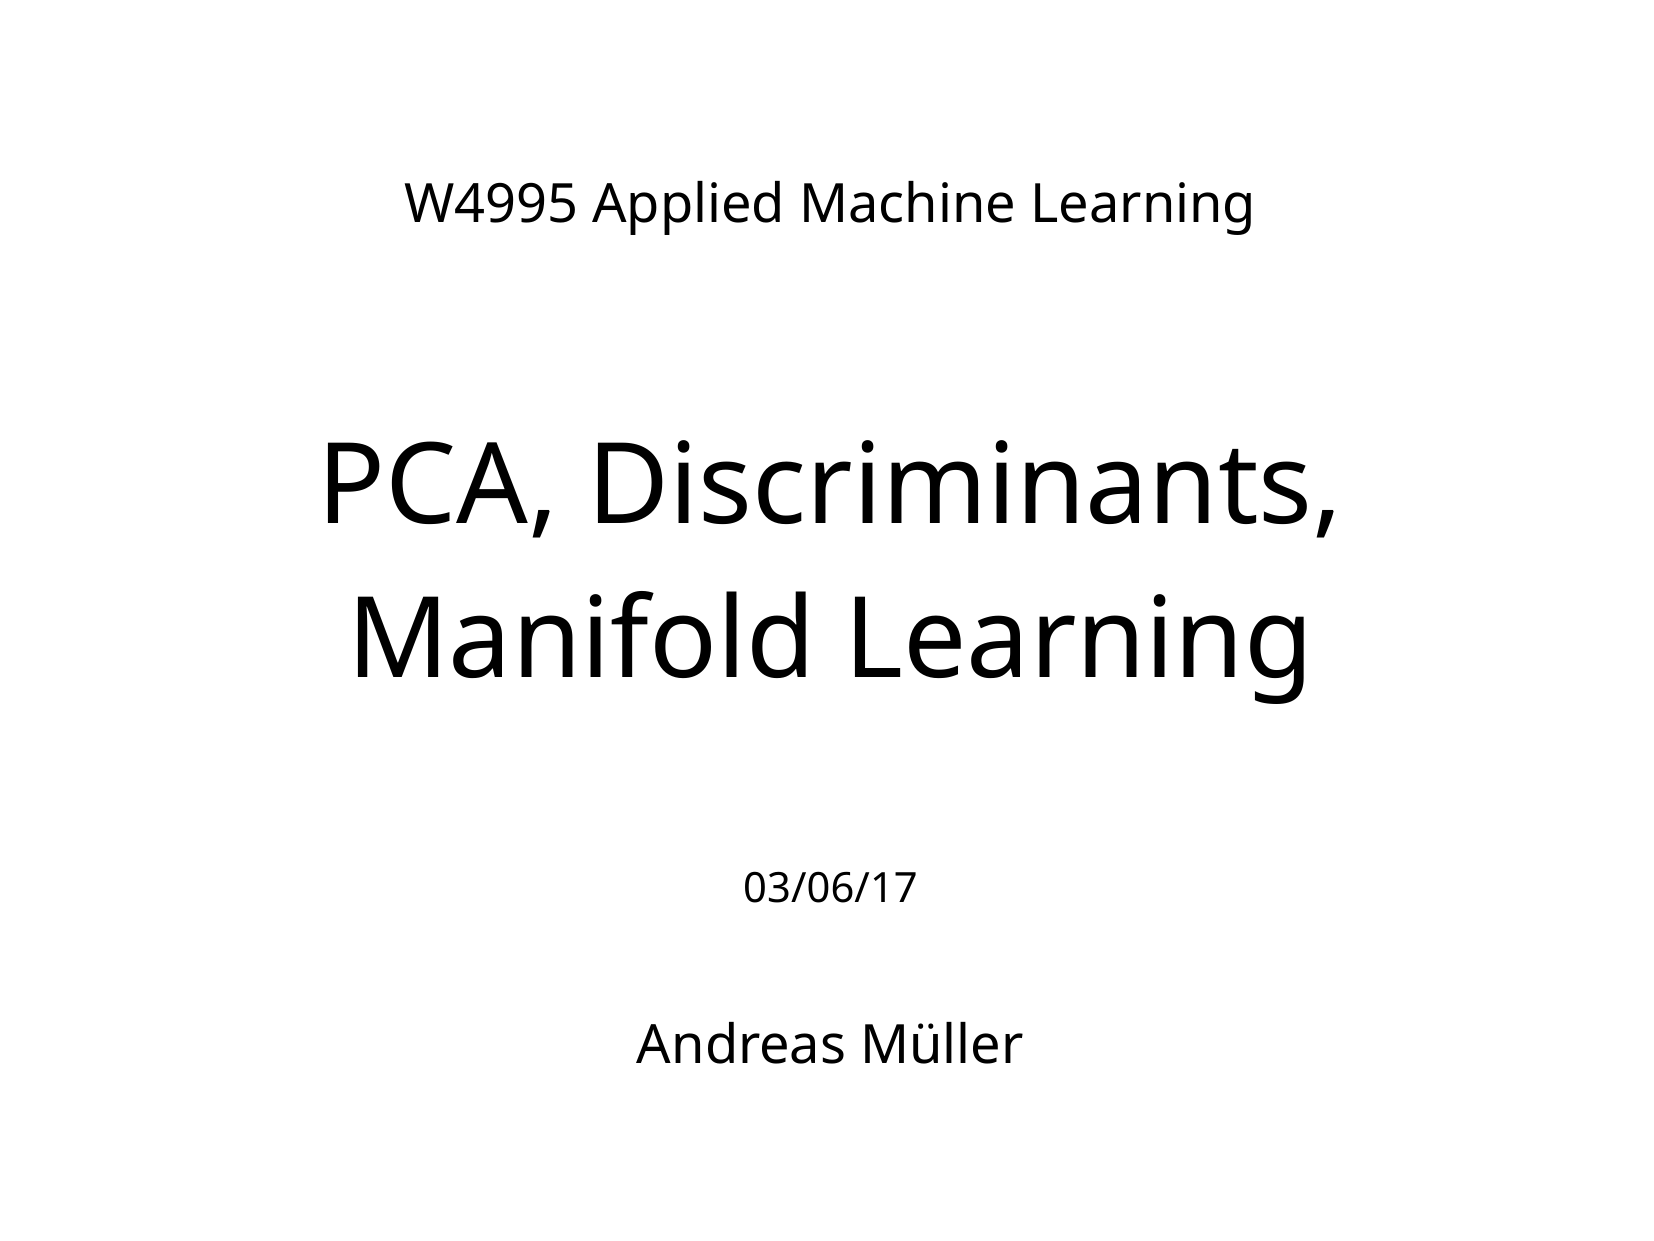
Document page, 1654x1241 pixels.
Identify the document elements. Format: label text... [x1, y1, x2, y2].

text_box W4995 Applied Machine Learning PCA, Discriminants, Manifold Learning 03/06/17 Andreas Müller [86, 142, 1575, 1103]
